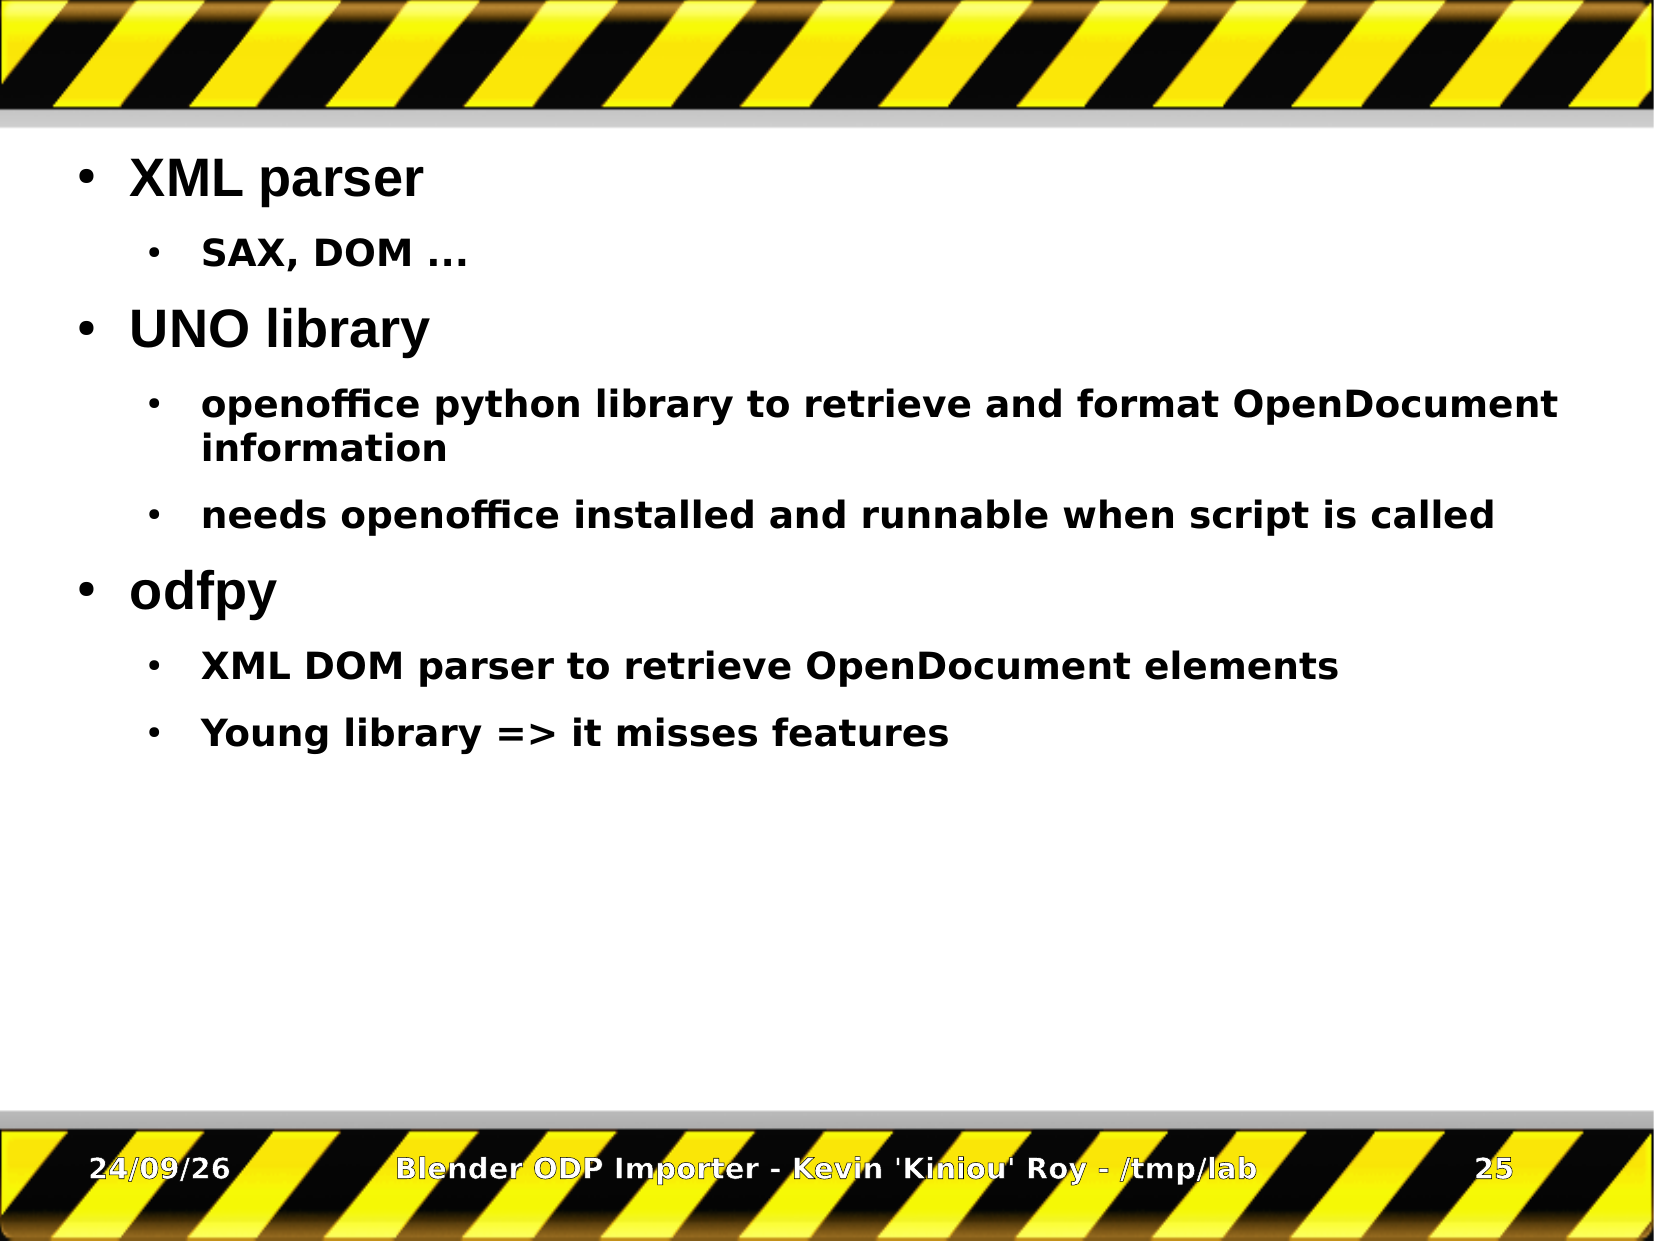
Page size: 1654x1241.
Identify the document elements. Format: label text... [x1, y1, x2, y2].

title How to extract informations from this format ? [73, 14, 1580, 102]
picture [0, 0, 1654, 1241]
list XML parser SAX, DOM ... UNO library openoffice python library to retrieve and format OpenDocument information needs openoffice installed and runnable when script is called odfpy XML DOM parser to retrieve OpenDocument elements Young library => it misses features [59, 147, 1595, 803]
